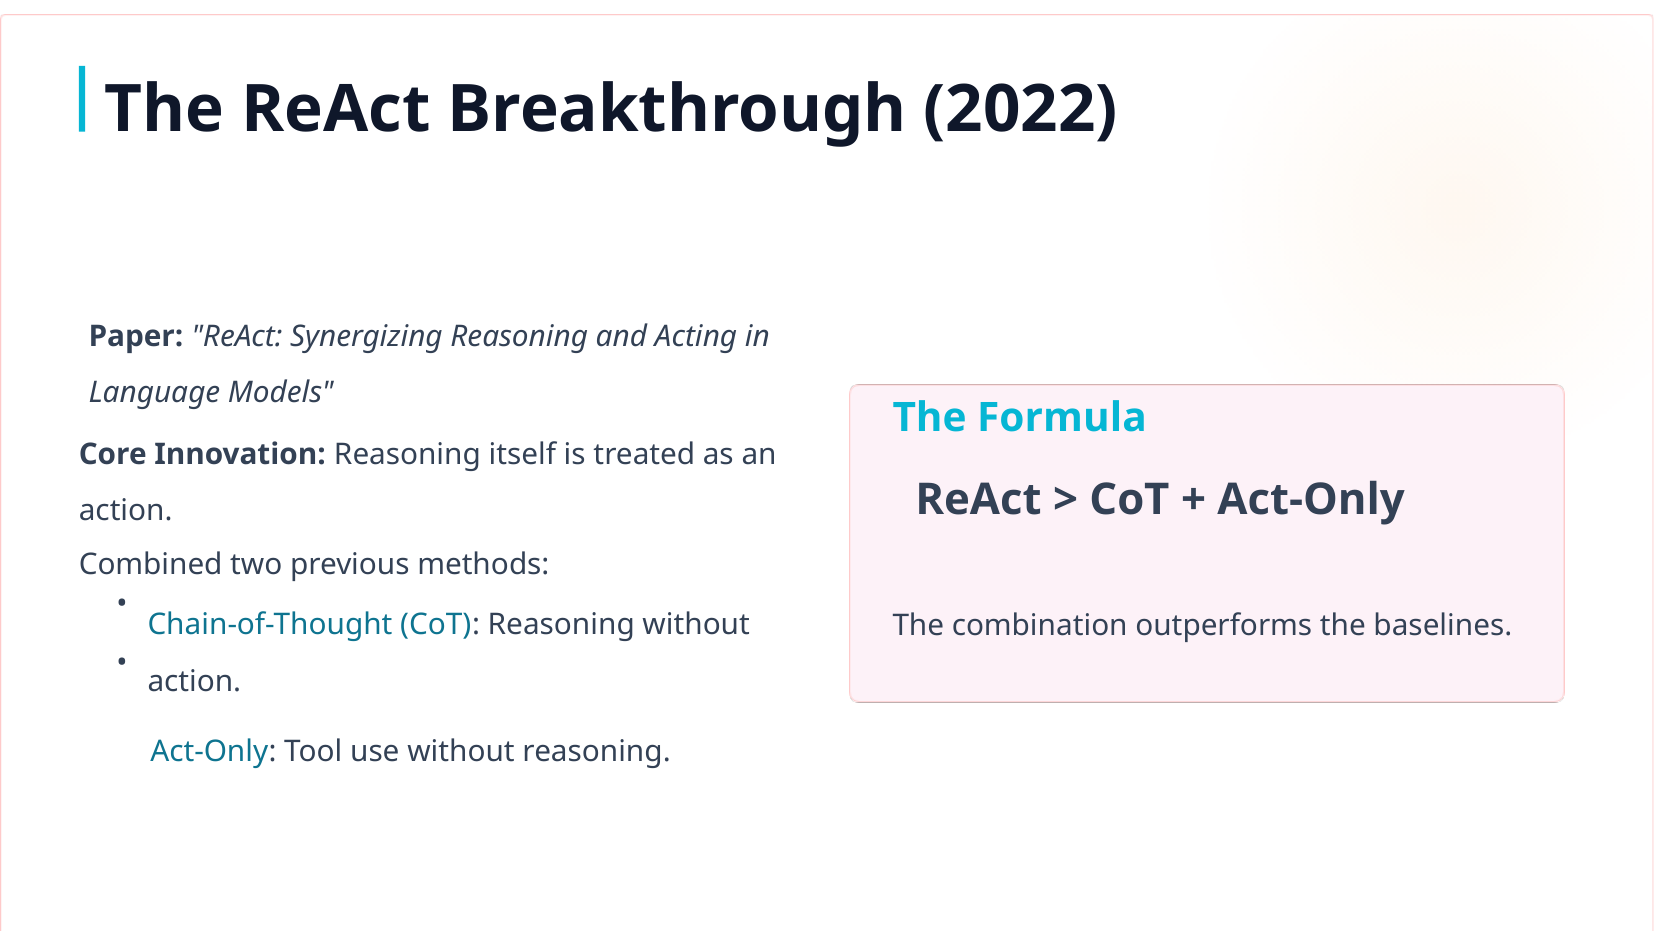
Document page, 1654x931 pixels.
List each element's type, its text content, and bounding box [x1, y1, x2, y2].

text_box Combined two previous methods: [78, 523, 795, 581]
picture [0, 14, 1654, 931]
text_box Paper: "ReAct: Synergizing Reasoning and Acting in Language Models" [88, 295, 805, 409]
text_box Core Innovation: Reasoning itself is treated as an action. [78, 413, 795, 523]
text_box Act-Only: Tool use without reasoning. [133, 711, 798, 768]
text_box • [116, 642, 131, 679]
text_box ReAct > CoT + Act-Only [915, 439, 1564, 524]
text_box • [116, 583, 130, 620]
text_box The ReAct Breakthrough (2022) [104, 65, 1649, 145]
text_box Chain-of-Thought (CoT): Reasoning without action. [130, 583, 795, 698]
text_box The combination outperforms the baselines. [892, 584, 1542, 642]
text_box The Formula [892, 391, 1574, 441]
text_box [78, 65, 86, 132]
